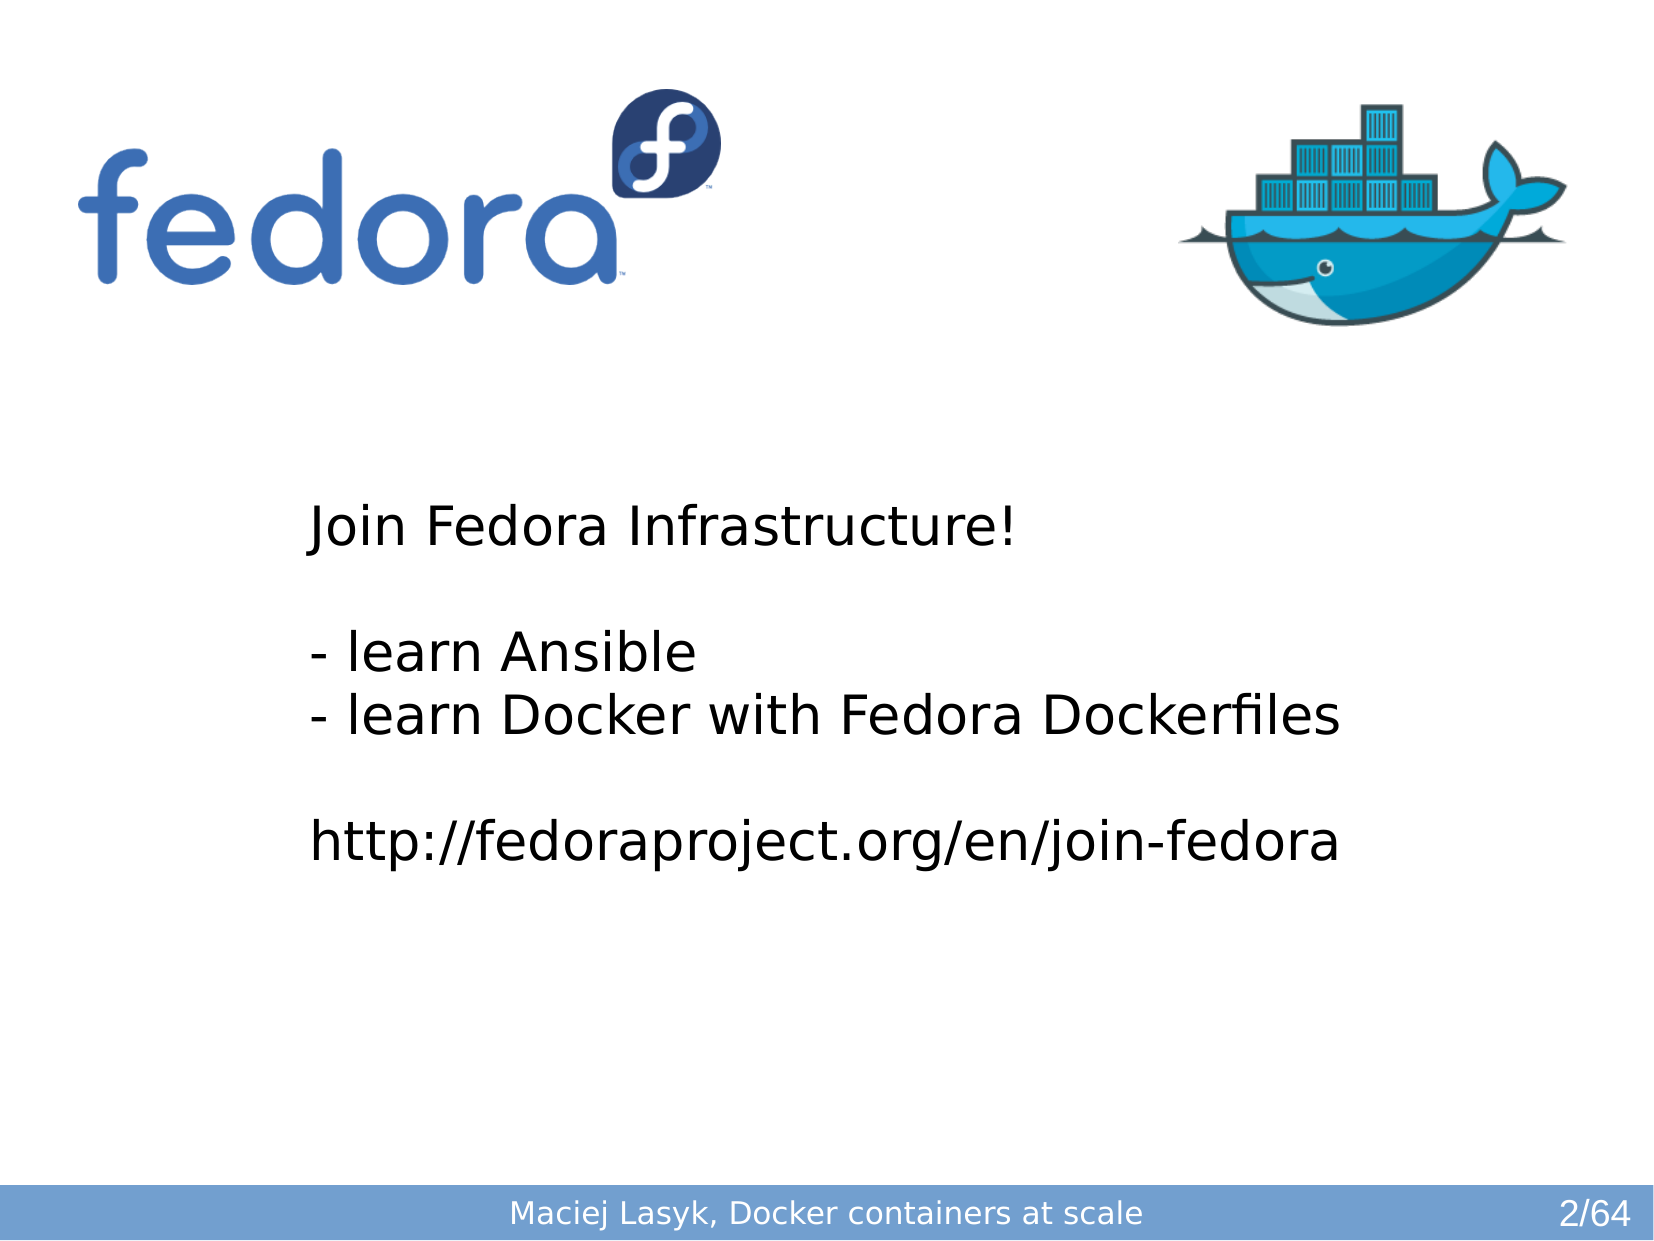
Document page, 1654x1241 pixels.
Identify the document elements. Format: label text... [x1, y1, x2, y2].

picture [1178, 104, 1576, 327]
text_box [1647, 1185, 1654, 1241]
text_box 2/64 [1533, 1185, 1647, 1241]
picture [78, 89, 721, 285]
text_box [0, 1185, 1533, 1241]
text_box Maciej Lasyk, Docker containers at scale [494, 1188, 1160, 1240]
text_box Join Fedora Infrastructure! - learn Ansible - learn Docker with Fedora Dockerfiles http://fedoraproject.org/en/join-fedora [294, 487, 1359, 944]
